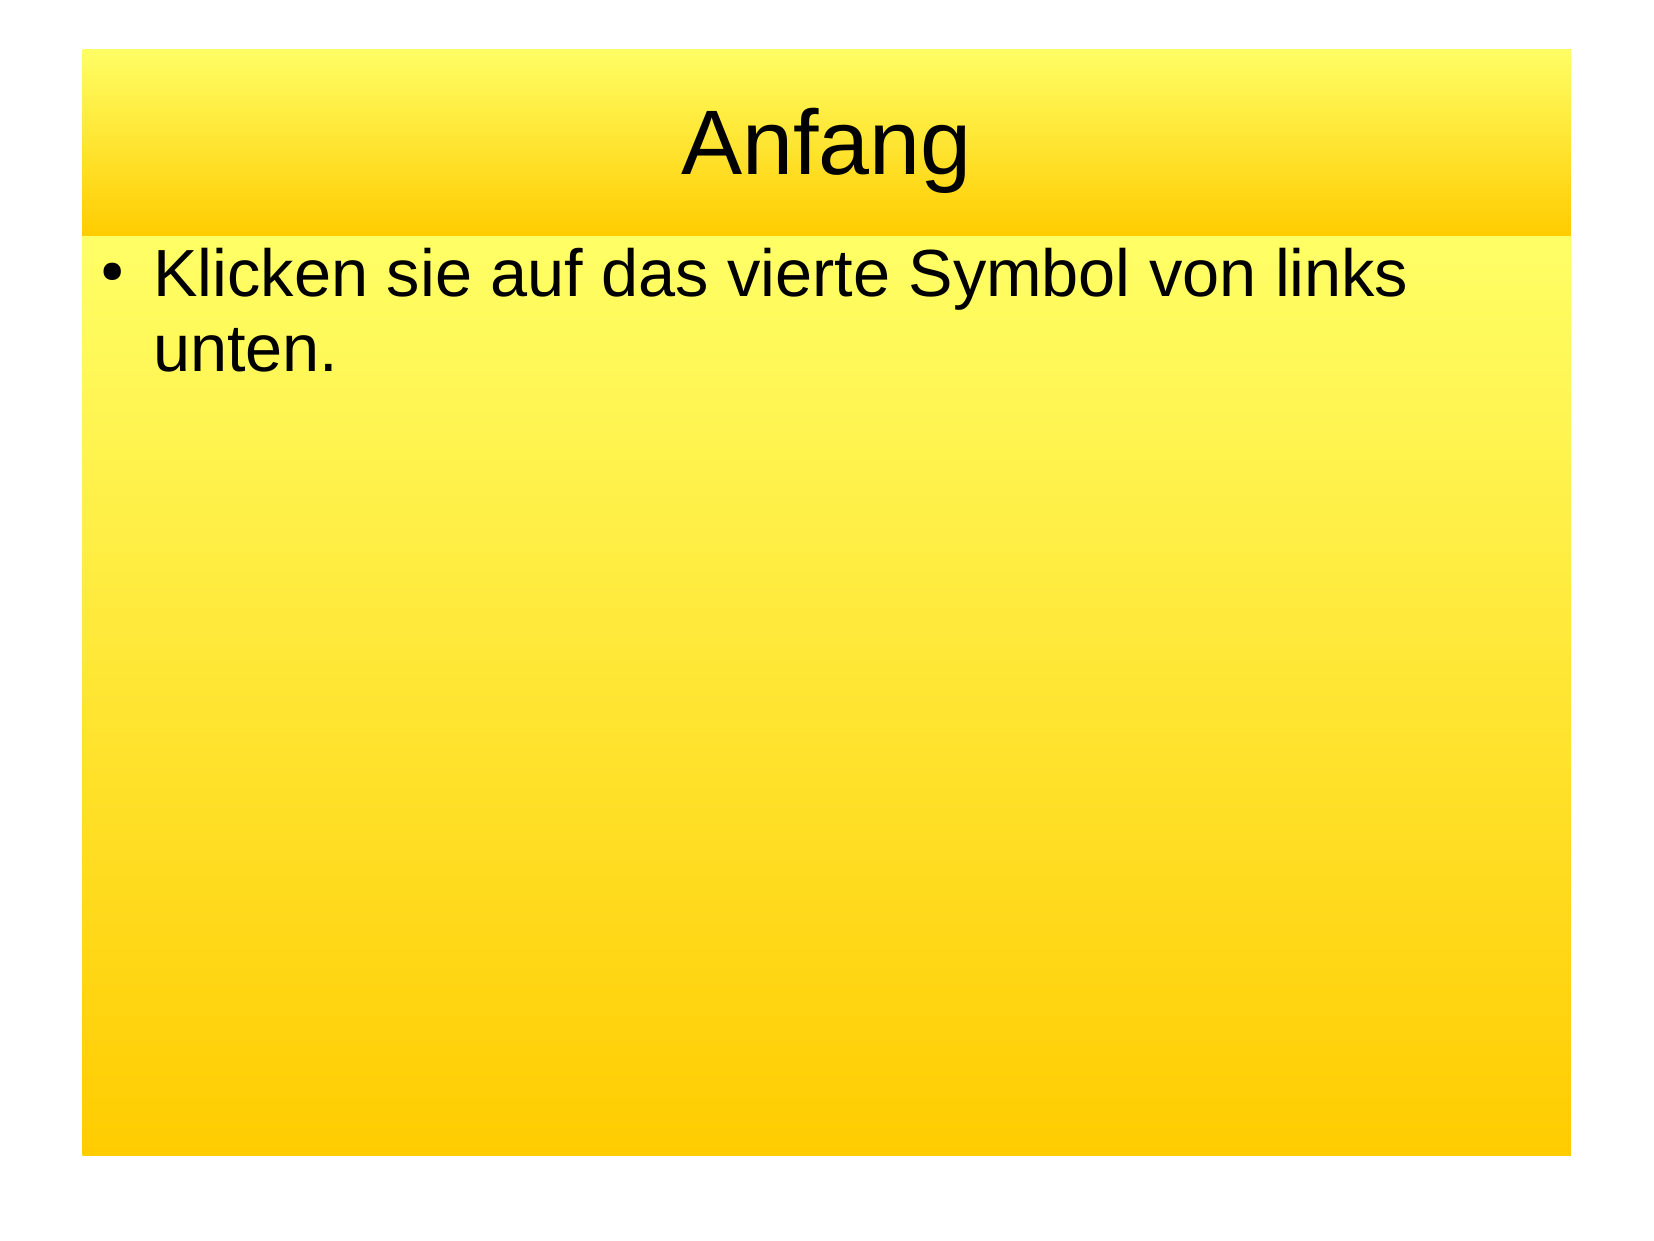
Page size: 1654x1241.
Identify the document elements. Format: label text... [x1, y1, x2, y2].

title Anfang [82, 49, 1571, 236]
list Klicken sie auf das vierte Symbol von links unten. [82, 236, 1571, 1156]
